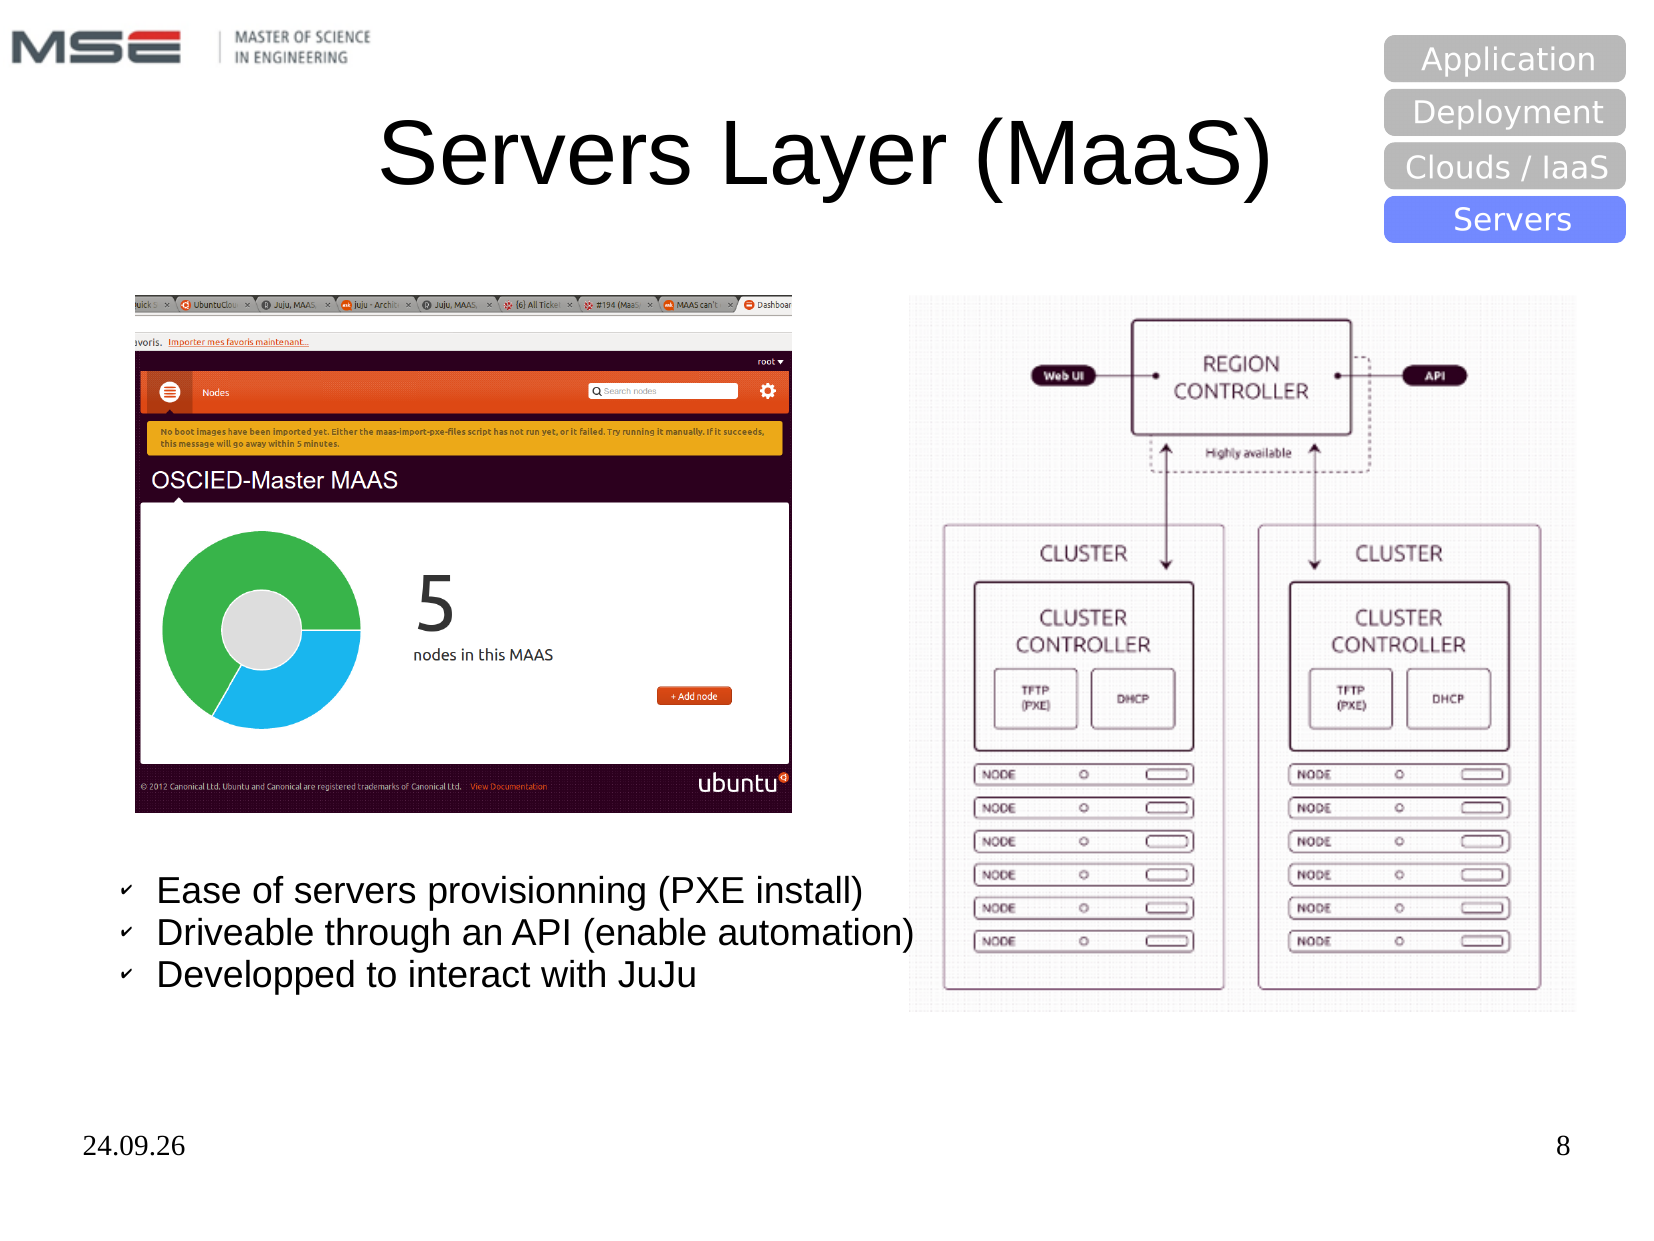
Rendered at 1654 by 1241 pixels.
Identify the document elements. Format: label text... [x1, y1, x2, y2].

picture [1384, 35, 1626, 243]
text_box Ease of servers provisionning (PXE install) Driveable through an API (enable automation) Developped to interact with JuJu [106, 862, 931, 1003]
picture [3, 0, 402, 107]
picture [135, 295, 792, 813]
title Servers Layer (MaaS) [82, 49, 1571, 257]
picture [909, 295, 1577, 1012]
